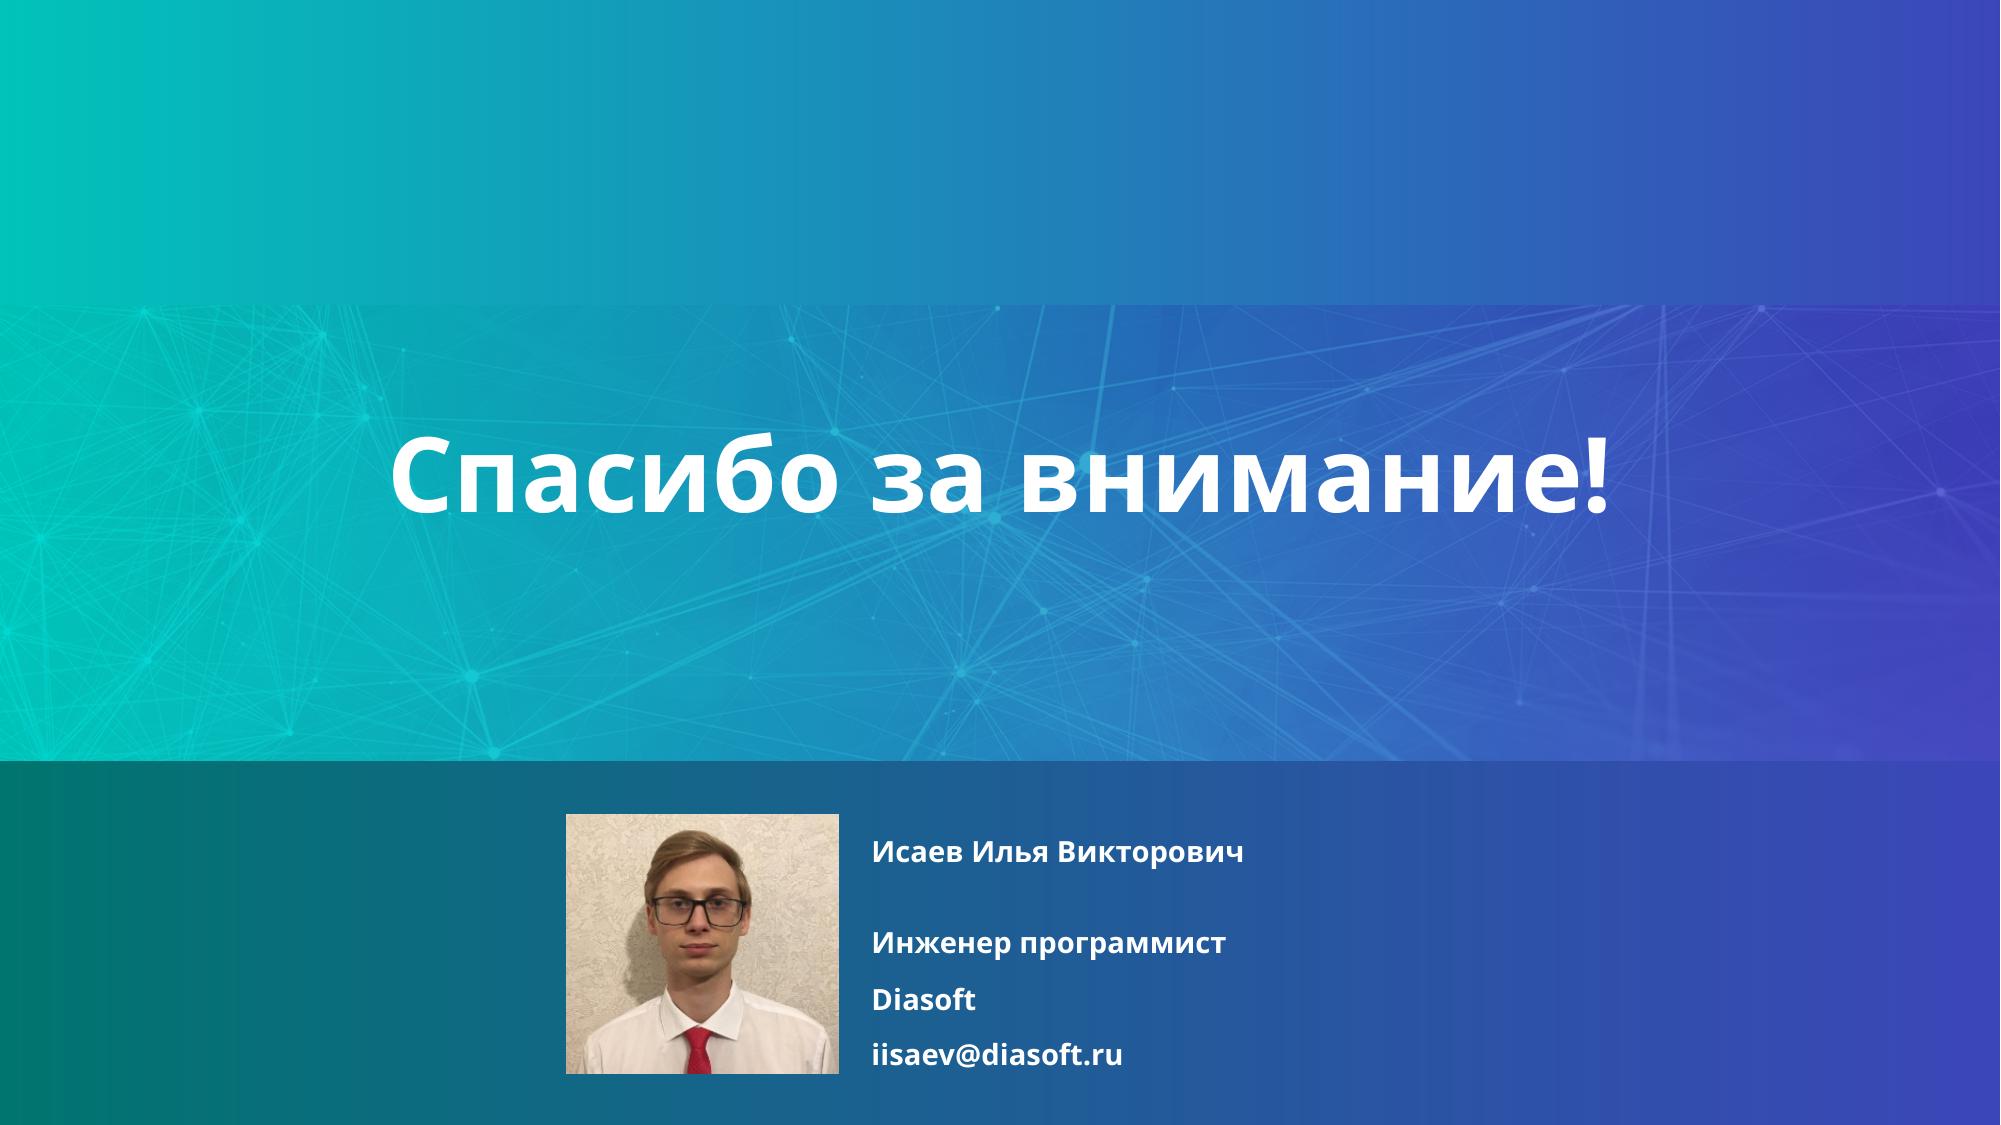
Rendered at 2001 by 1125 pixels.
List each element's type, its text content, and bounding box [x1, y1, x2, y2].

list Исаев Илья Викторович [856, 825, 1932, 912]
list Инженер программист [856, 917, 1932, 968]
list Diasoft [856, 973, 1932, 1025]
text_box Спасибо за внимание! [8, 427, 1992, 640]
picture [566, 814, 839, 1074]
text_box [0, 0, 2000, 305]
list iisaev@diasoft.ru [856, 1028, 1932, 1080]
picture [0, 305, 2000, 761]
text_box [0, 761, 2000, 1125]
